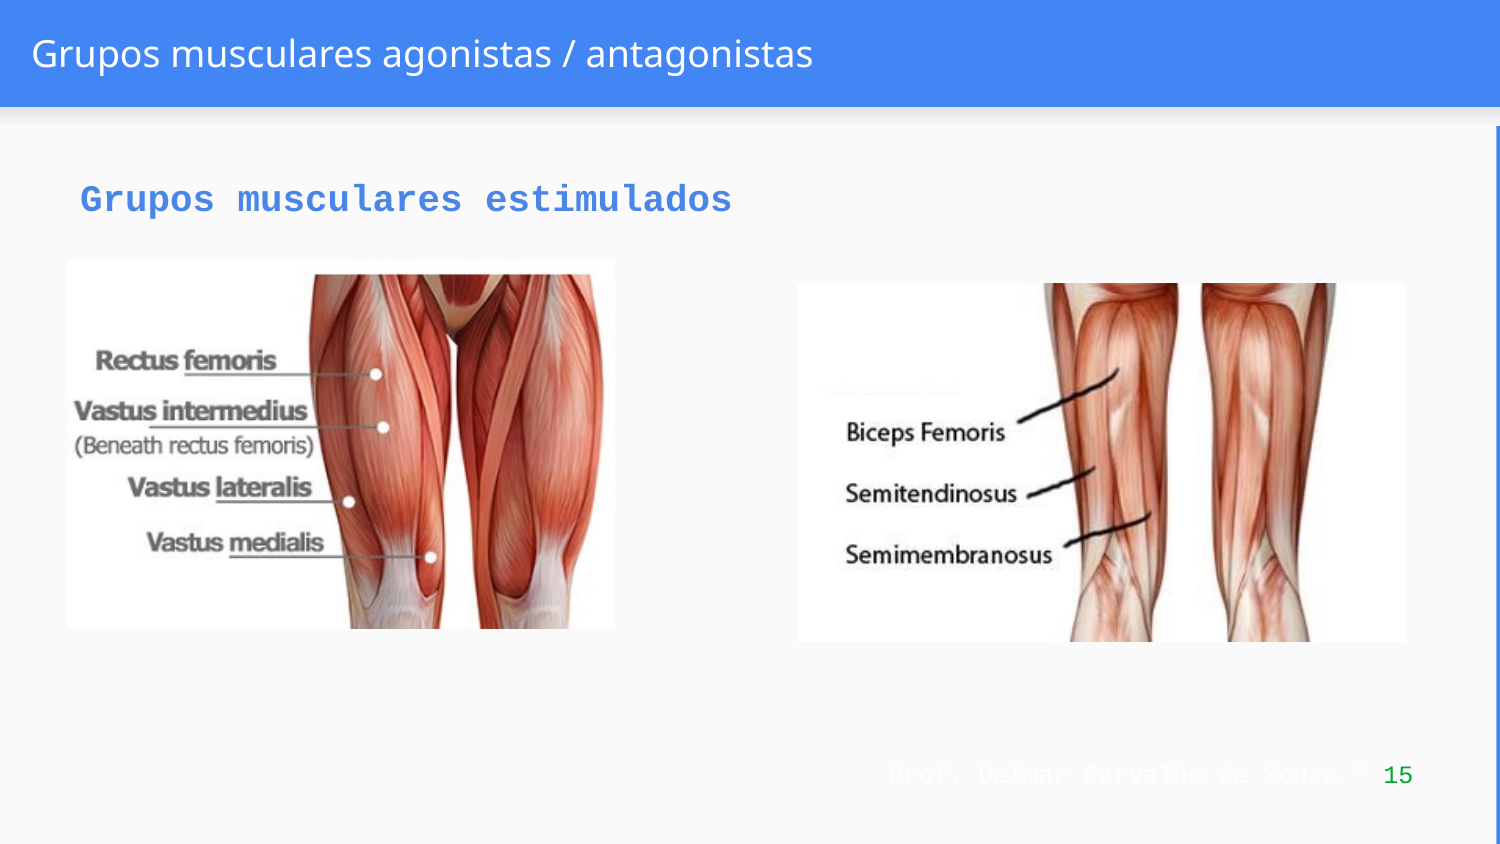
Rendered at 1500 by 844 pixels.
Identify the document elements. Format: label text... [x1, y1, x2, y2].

title Grupos musculares agonistas / antagonistas [16, 2, 1464, 102]
picture [67, 259, 615, 629]
picture [797, 283, 1406, 642]
text_box Grupos musculares estimulados [40, 152, 1447, 780]
